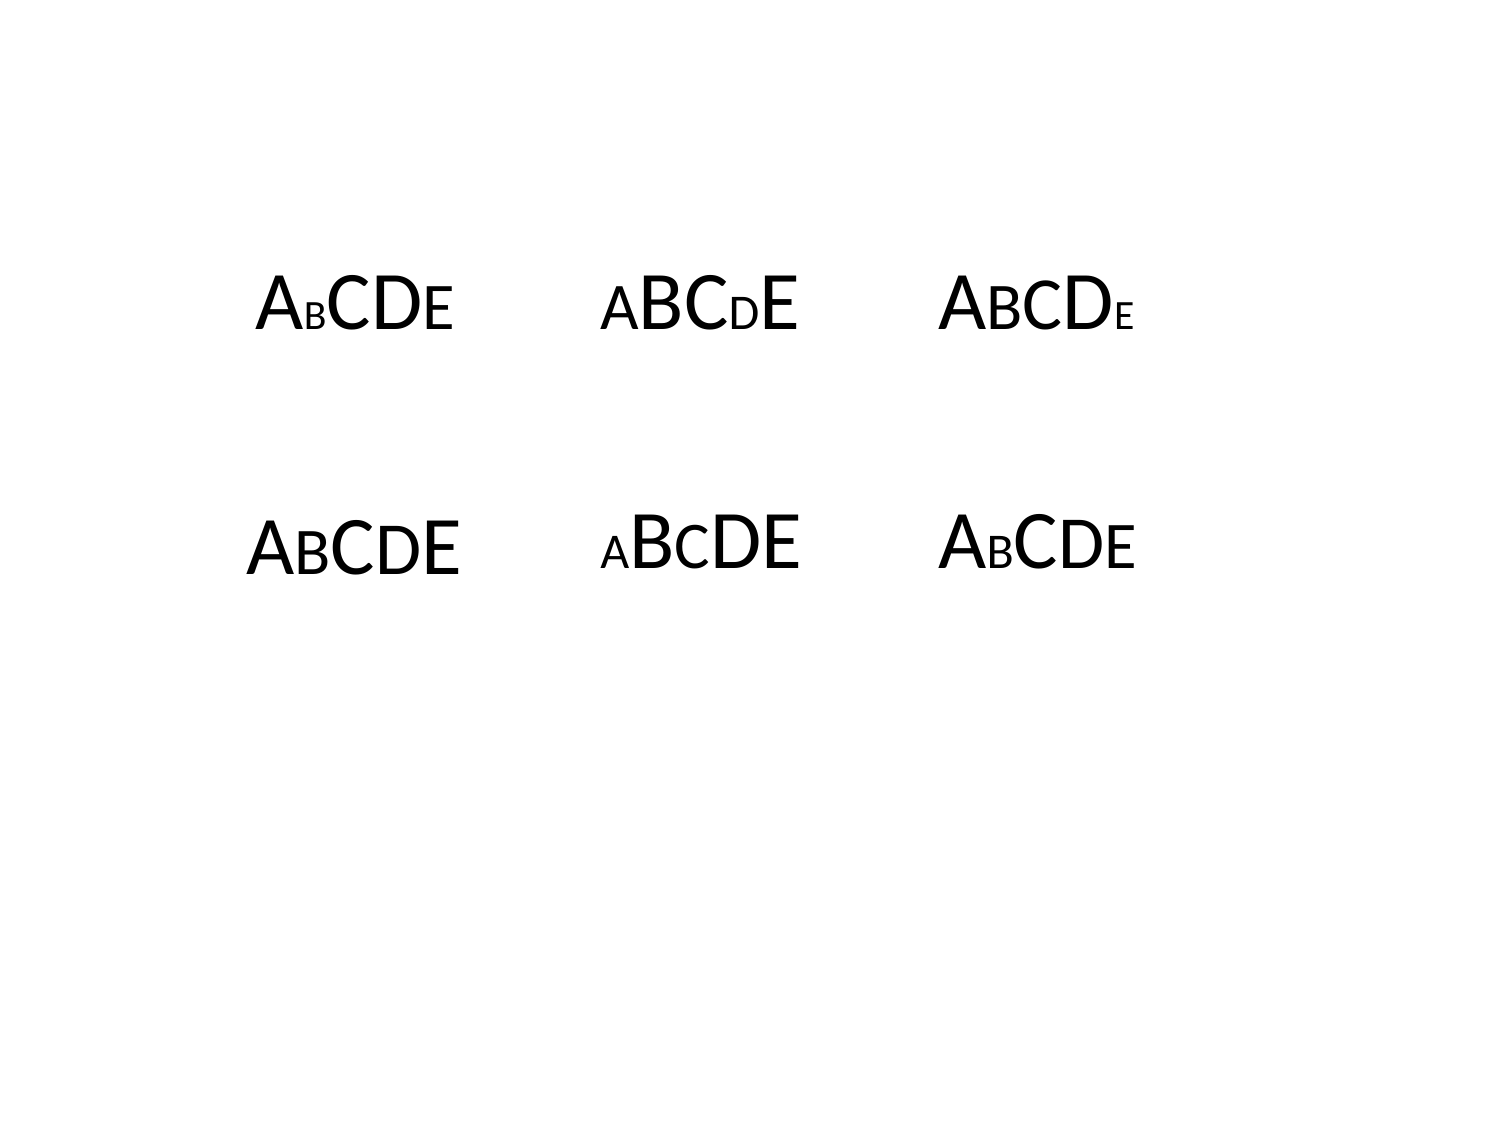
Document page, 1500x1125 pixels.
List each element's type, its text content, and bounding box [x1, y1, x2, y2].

text_box ABCDE [923, 477, 1194, 593]
text_box ABCDE [585, 238, 856, 354]
text_box ABCDE [240, 238, 511, 354]
text_box ABCDE [923, 238, 1194, 354]
text_box ABCDE [585, 477, 856, 593]
text_box ABCDE [231, 483, 502, 600]
